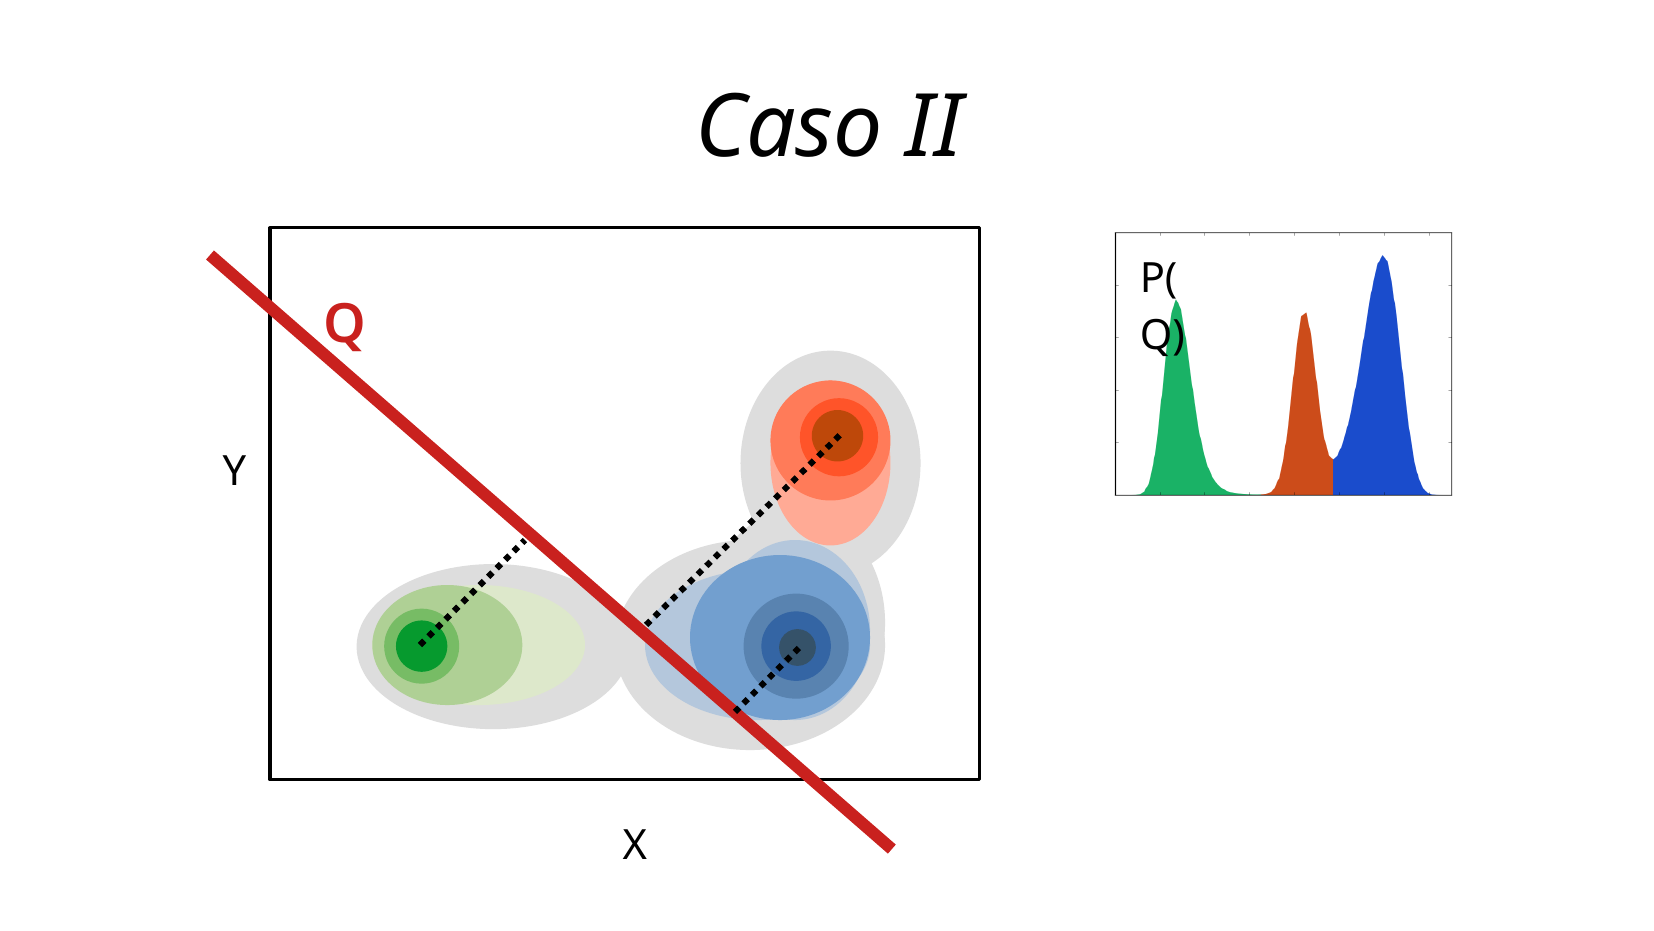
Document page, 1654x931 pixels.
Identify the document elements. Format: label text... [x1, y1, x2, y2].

picture [1113, 231, 1454, 496]
text_box [356, 564, 767, 751]
text_box Q [309, 276, 361, 332]
text_box P(Q) [1125, 240, 1225, 294]
text_box X [608, 807, 653, 862]
text_box Y [207, 433, 275, 488]
text_box Caso II [123, 55, 1534, 159]
text_box [624, 350, 921, 747]
